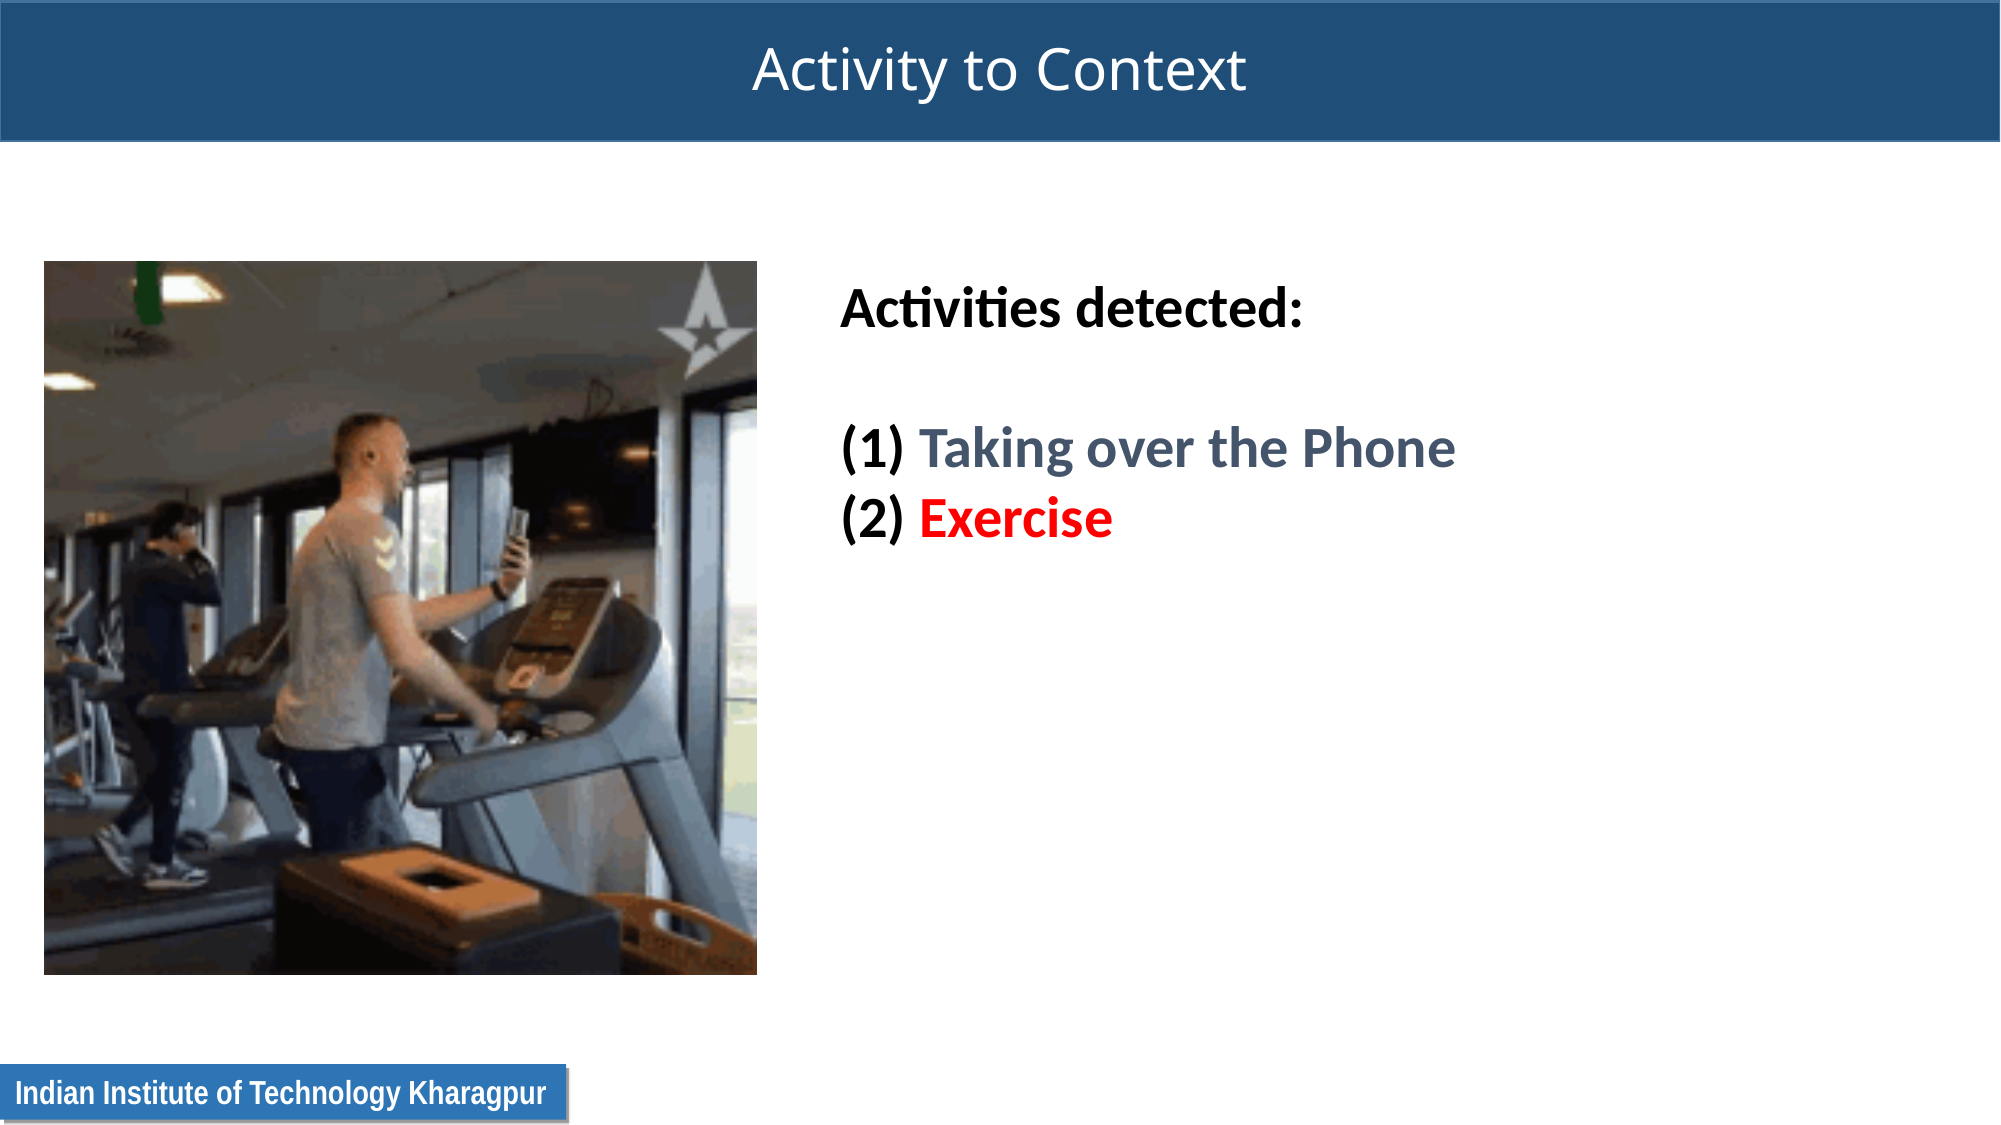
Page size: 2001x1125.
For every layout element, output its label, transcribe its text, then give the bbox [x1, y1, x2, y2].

text_box Activities detected: (1) Taking over the Phone (2) Exercise [825, 261, 1595, 560]
picture [44, 261, 757, 975]
title Activity to Context [0, 1, 2000, 141]
